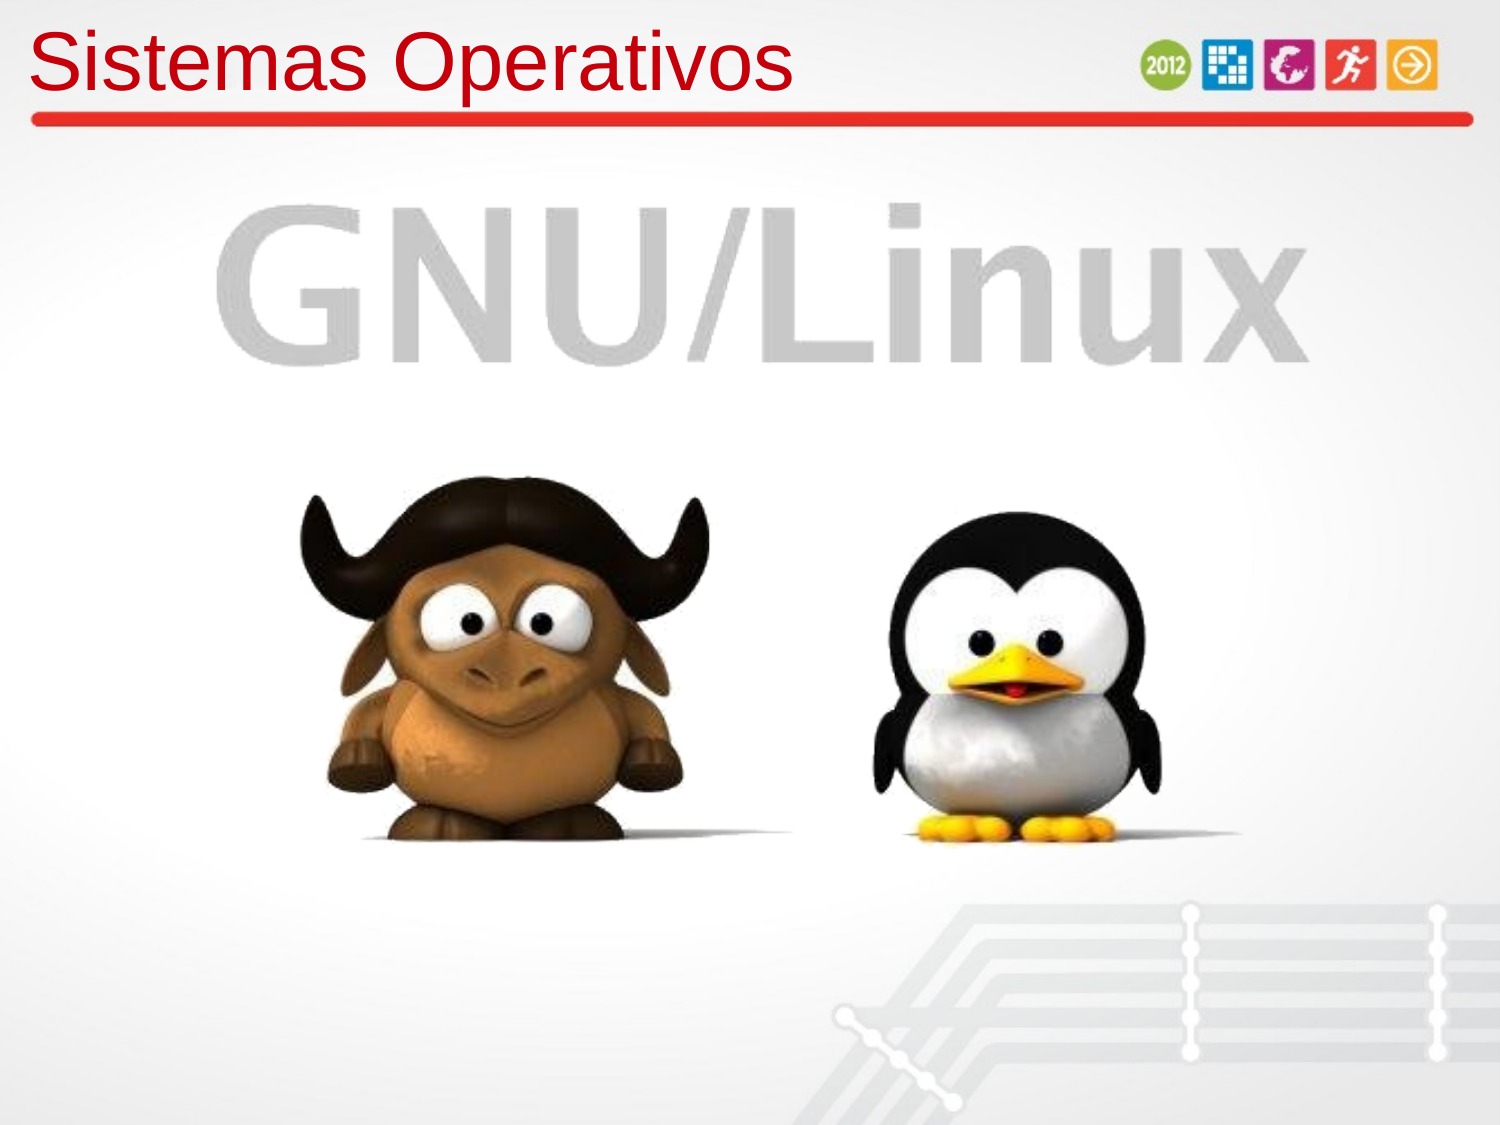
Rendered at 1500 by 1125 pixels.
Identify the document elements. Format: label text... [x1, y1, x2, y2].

picture [0, 0, 1500, 1125]
title Sistemas Operativos [12, 0, 976, 121]
